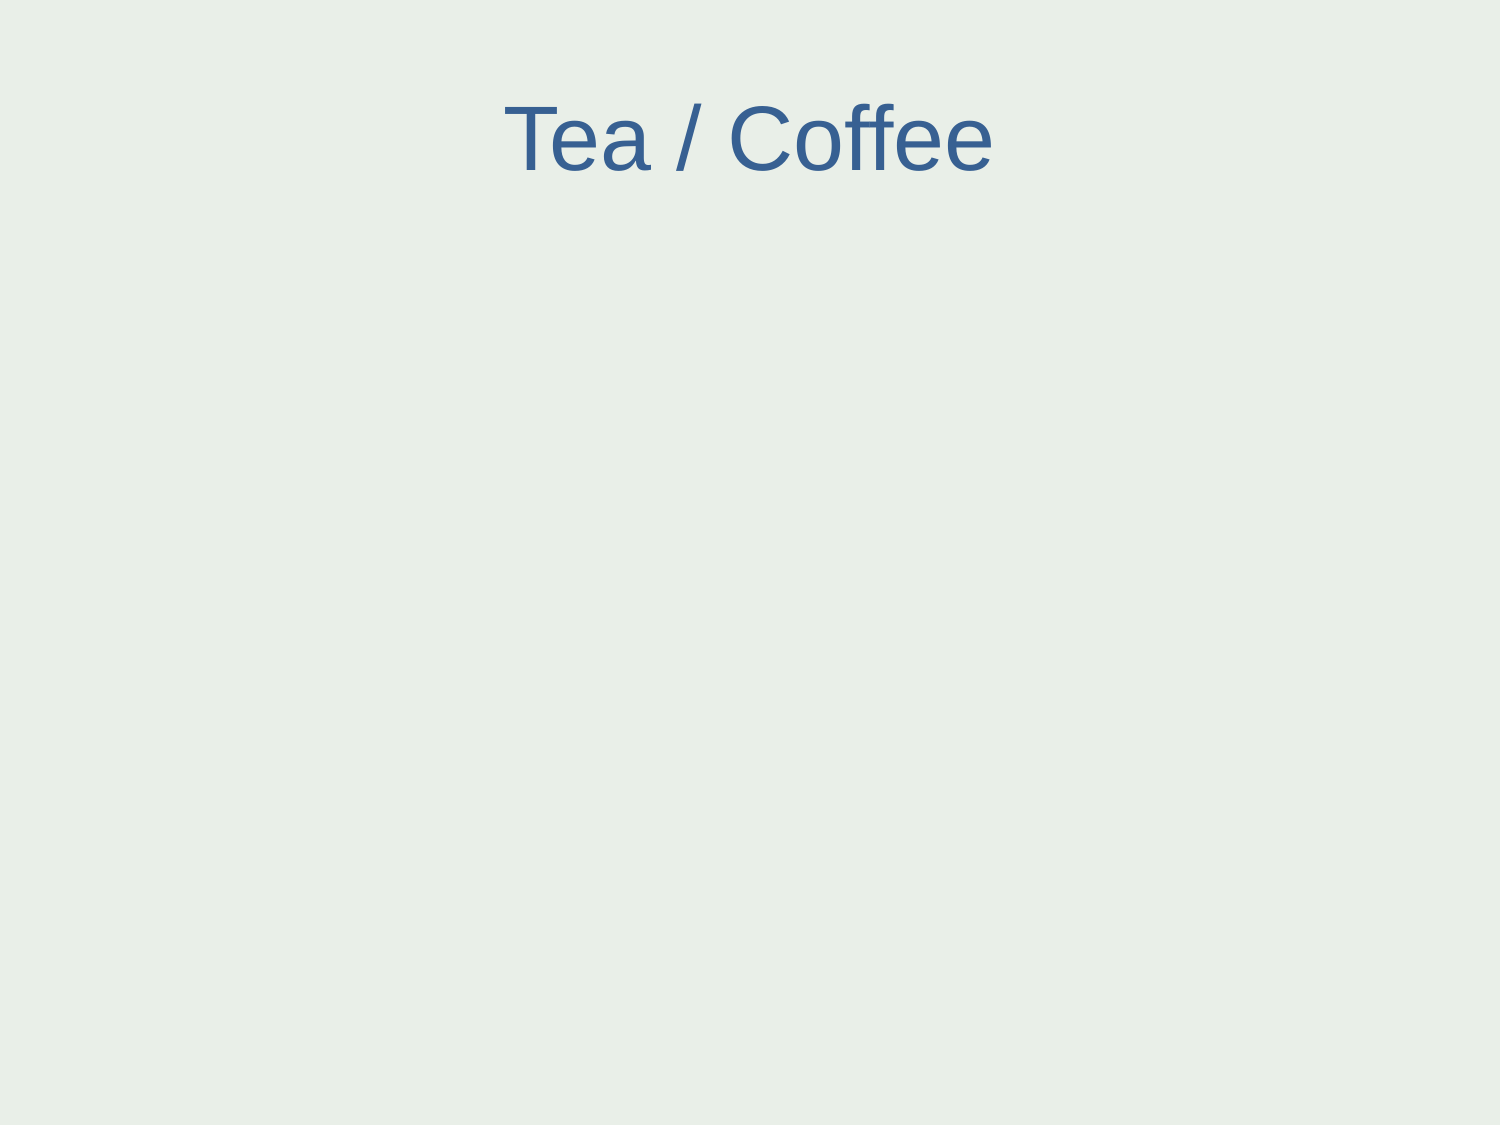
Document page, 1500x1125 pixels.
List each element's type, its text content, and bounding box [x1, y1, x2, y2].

title Tea / Coffee [75, 44, 1425, 233]
